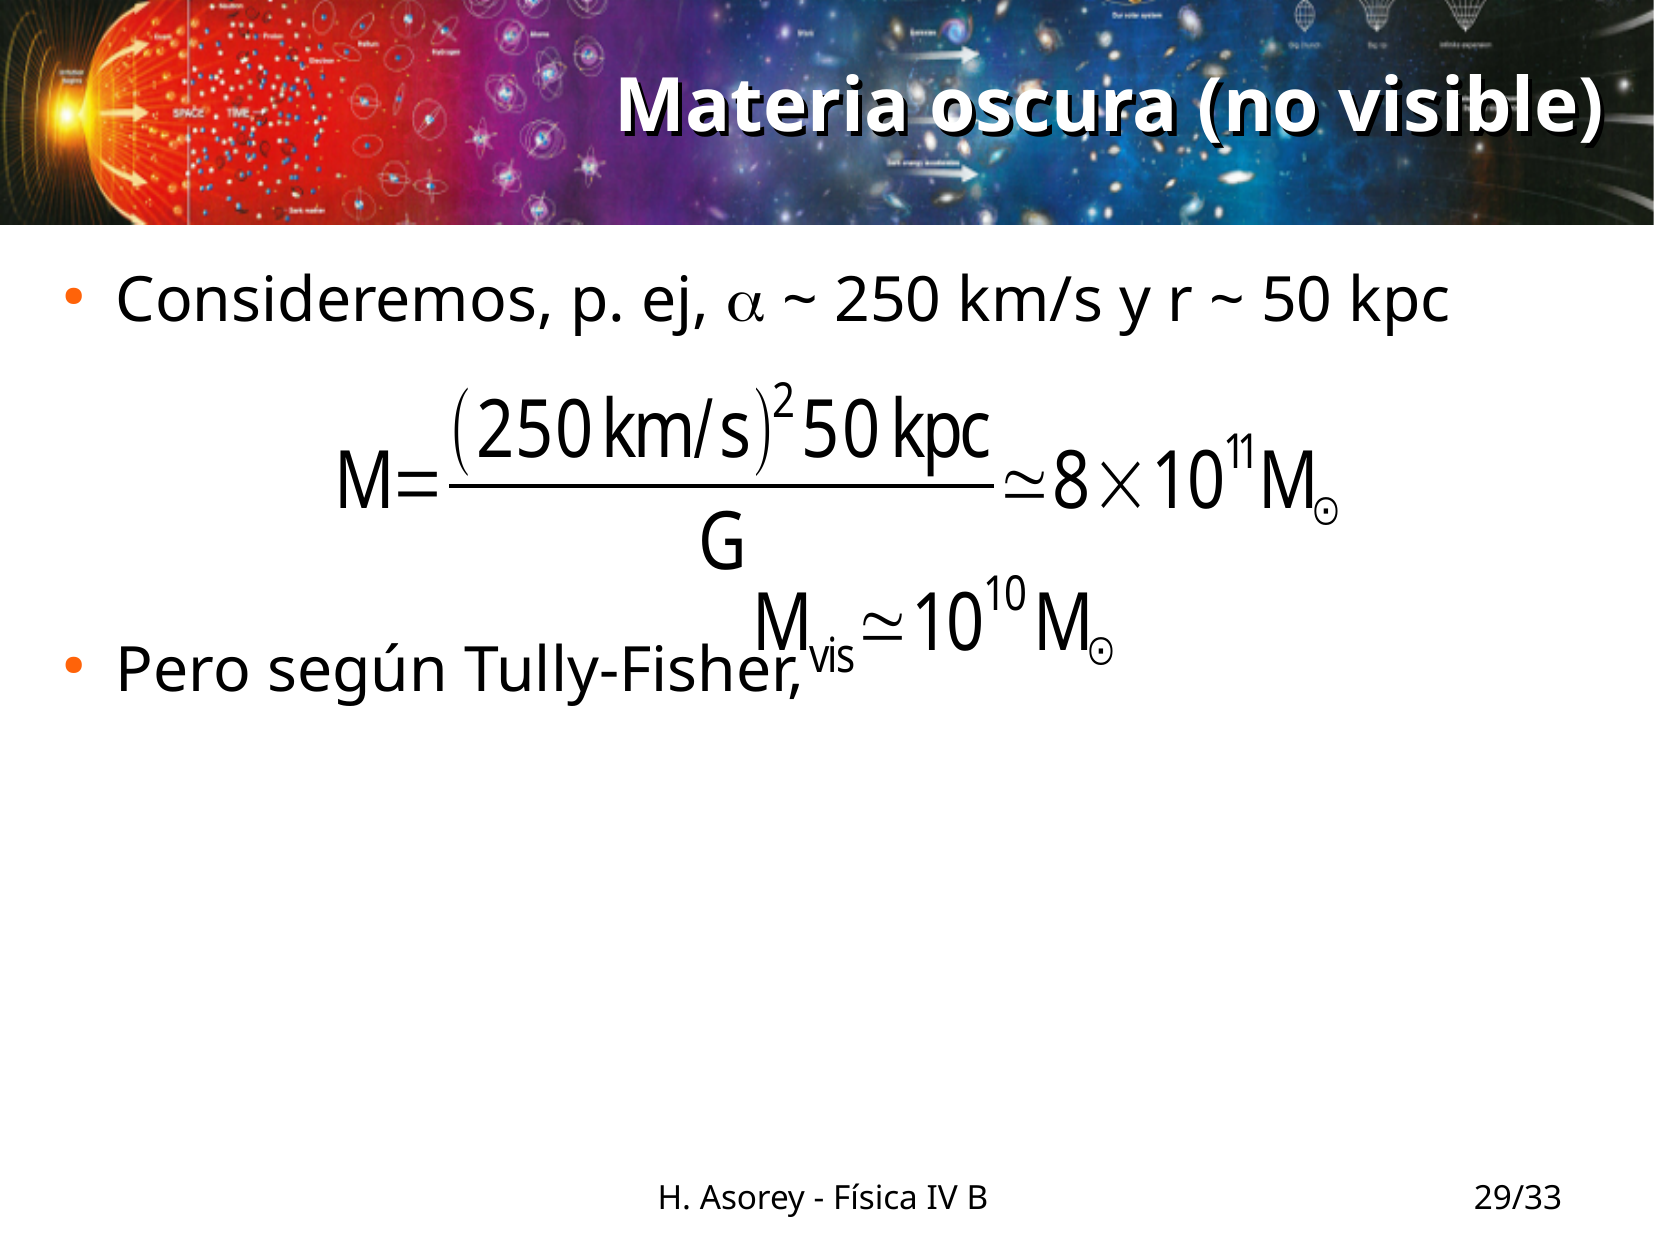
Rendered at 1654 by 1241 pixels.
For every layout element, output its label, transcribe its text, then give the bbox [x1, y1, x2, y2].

list Consideremos, p. ej, a ~ 250 km/s y r ~ 50 kpc Pero según Tully-Fisher, [45, 255, 1606, 1156]
chart [328, 370, 1348, 685]
picture [0, 0, 1654, 225]
title Materia oscura (no visible) [45, 15, 1606, 191]
